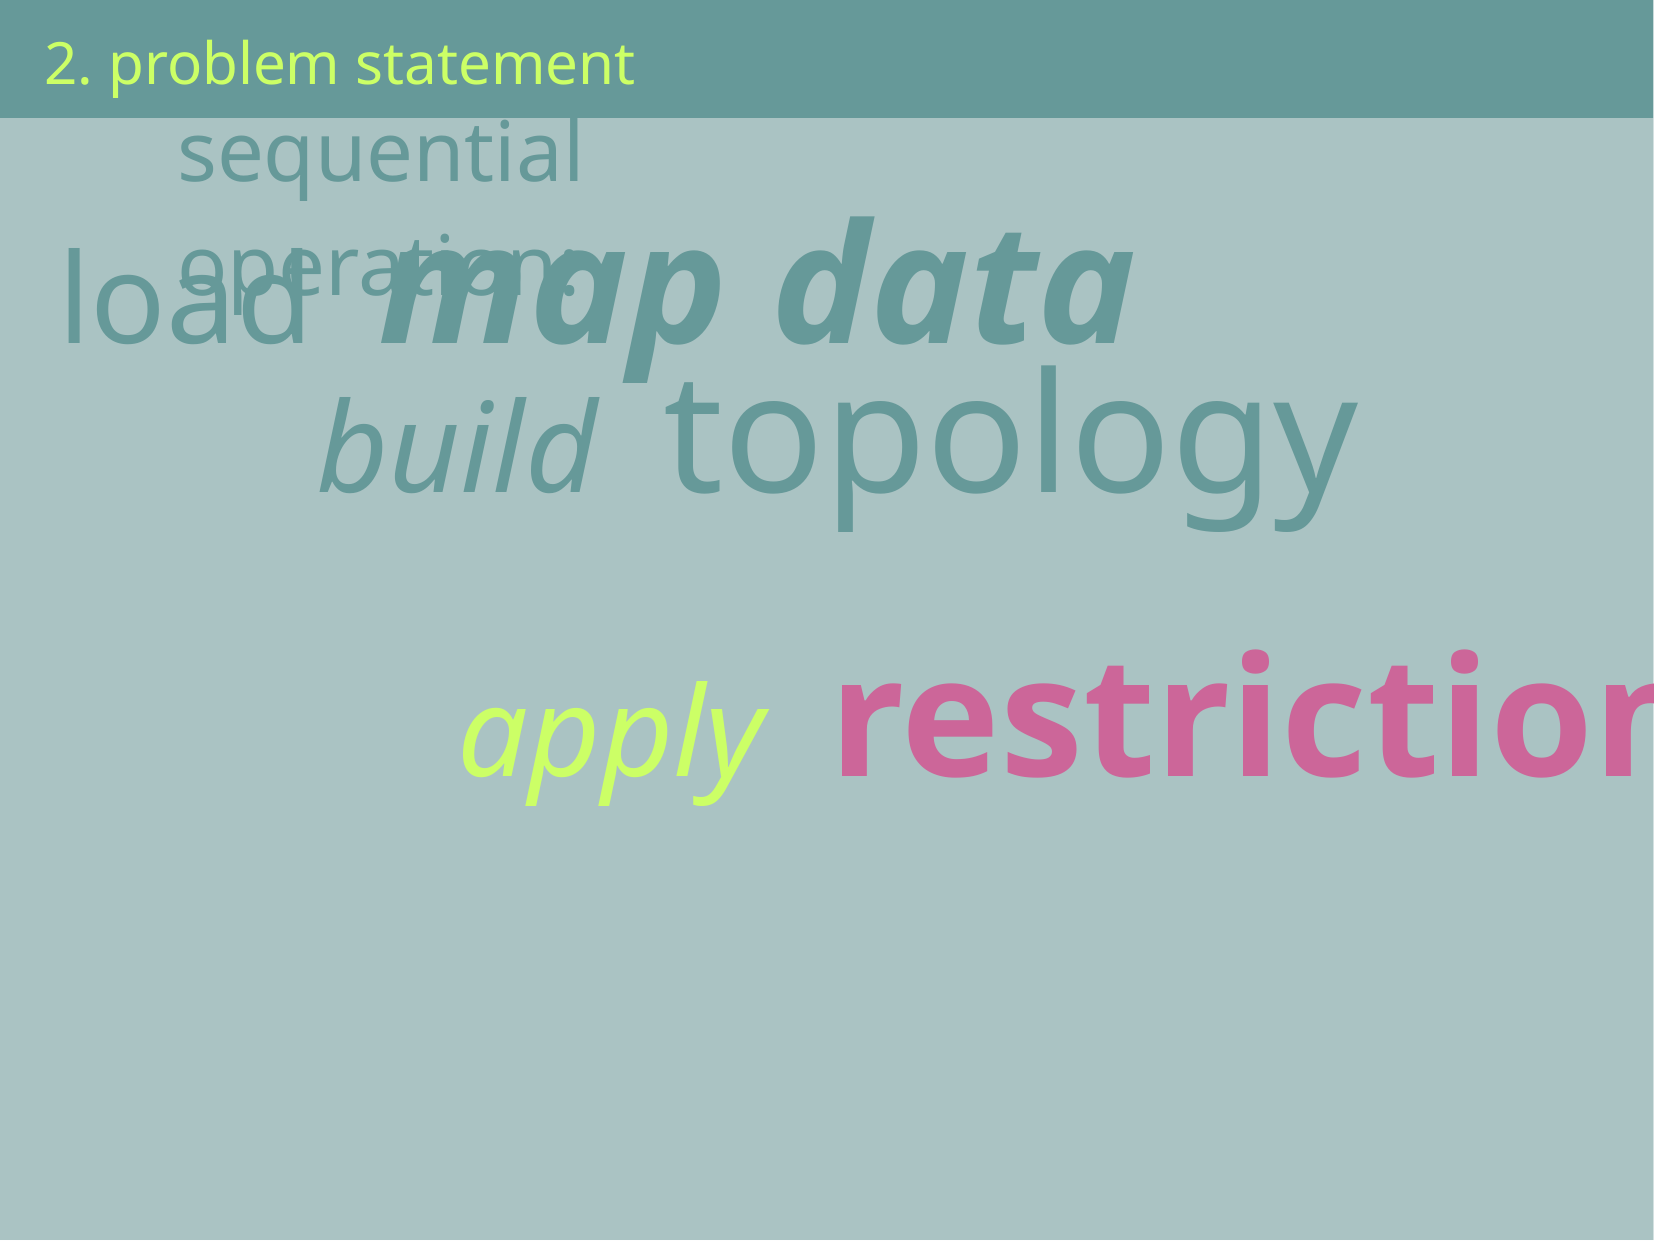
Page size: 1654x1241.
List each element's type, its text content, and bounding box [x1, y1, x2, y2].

text_box [0, 118, 1654, 1241]
text_box sequential operation: [162, 85, 951, 291]
text_box 2. problem statement [29, 14, 590, 119]
text_box apply restrictions [443, 590, 1629, 860]
text_box build topology [301, 427, 1242, 576]
text_box load map data [43, 158, 1288, 427]
